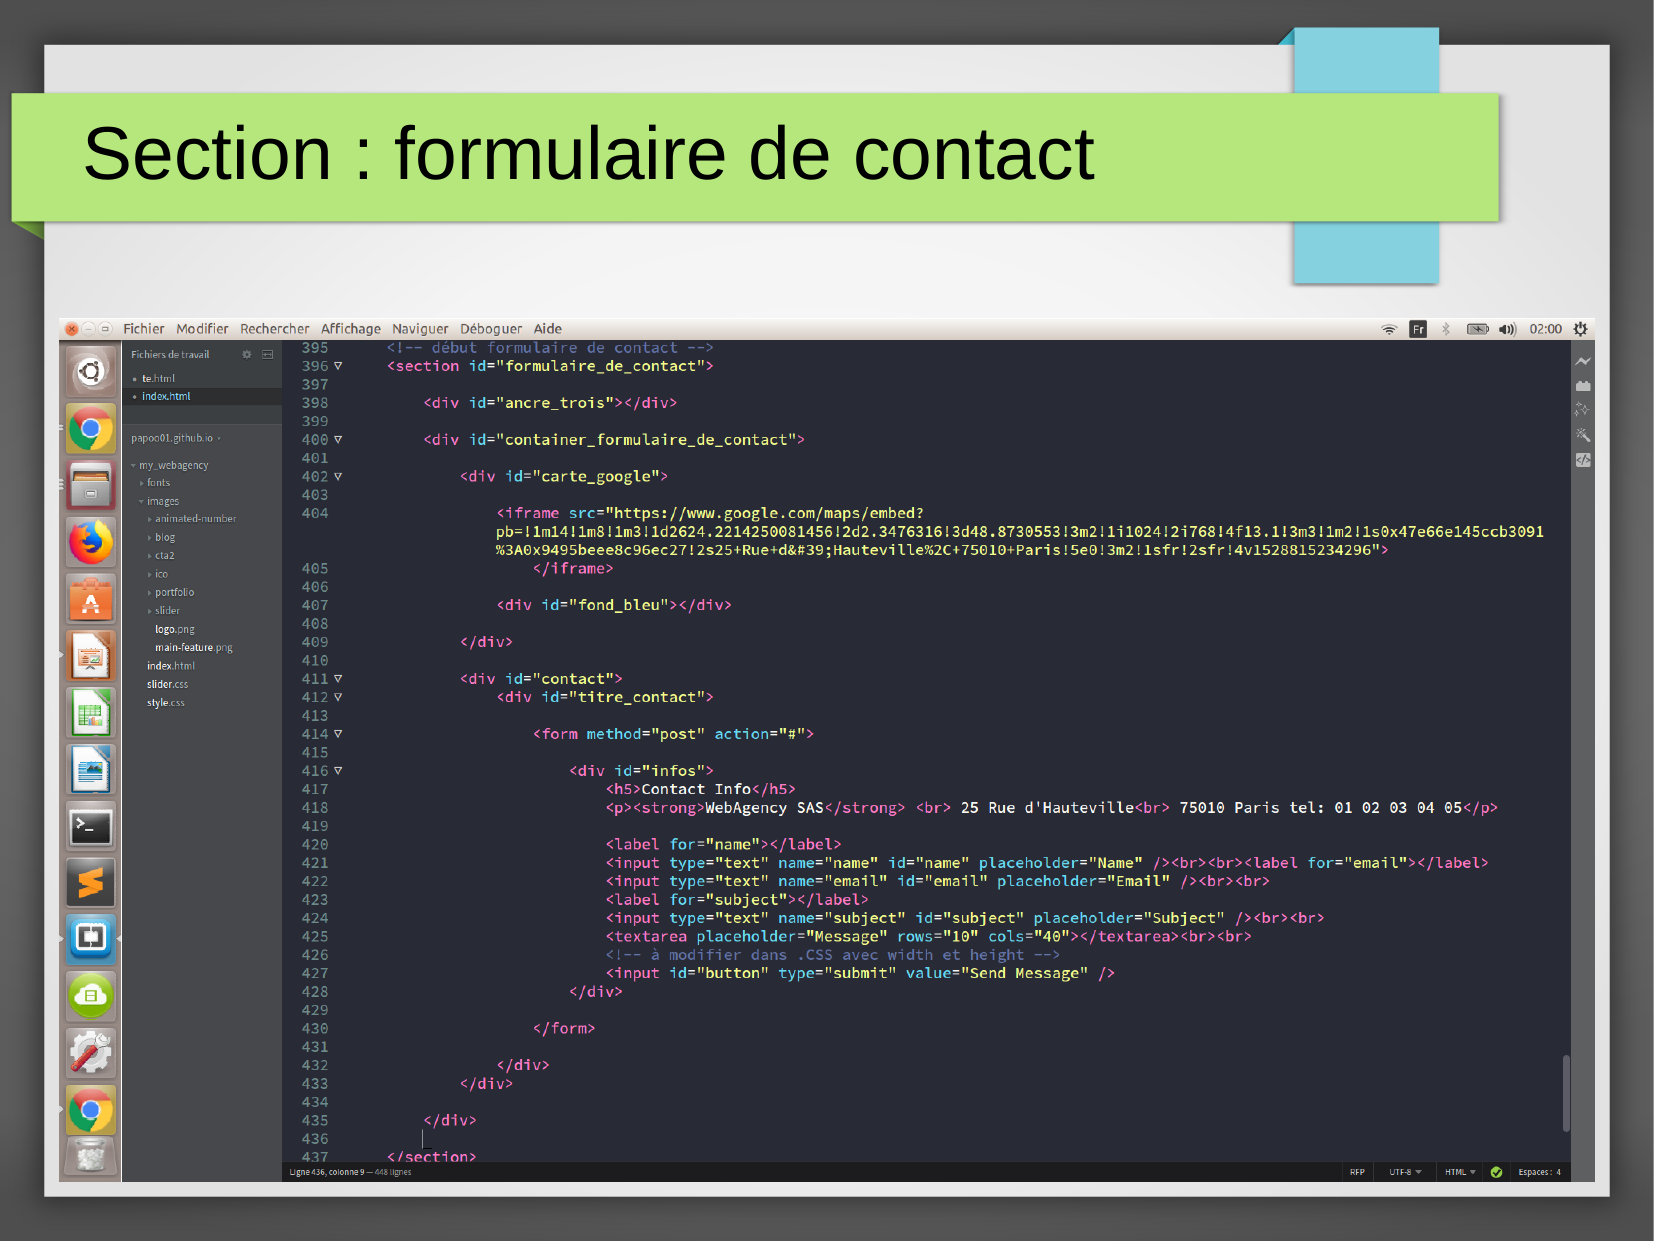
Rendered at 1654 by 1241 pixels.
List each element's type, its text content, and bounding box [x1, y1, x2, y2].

title Section : formulaire de contact [82, 94, 1264, 213]
picture [0, 0, 1654, 1241]
